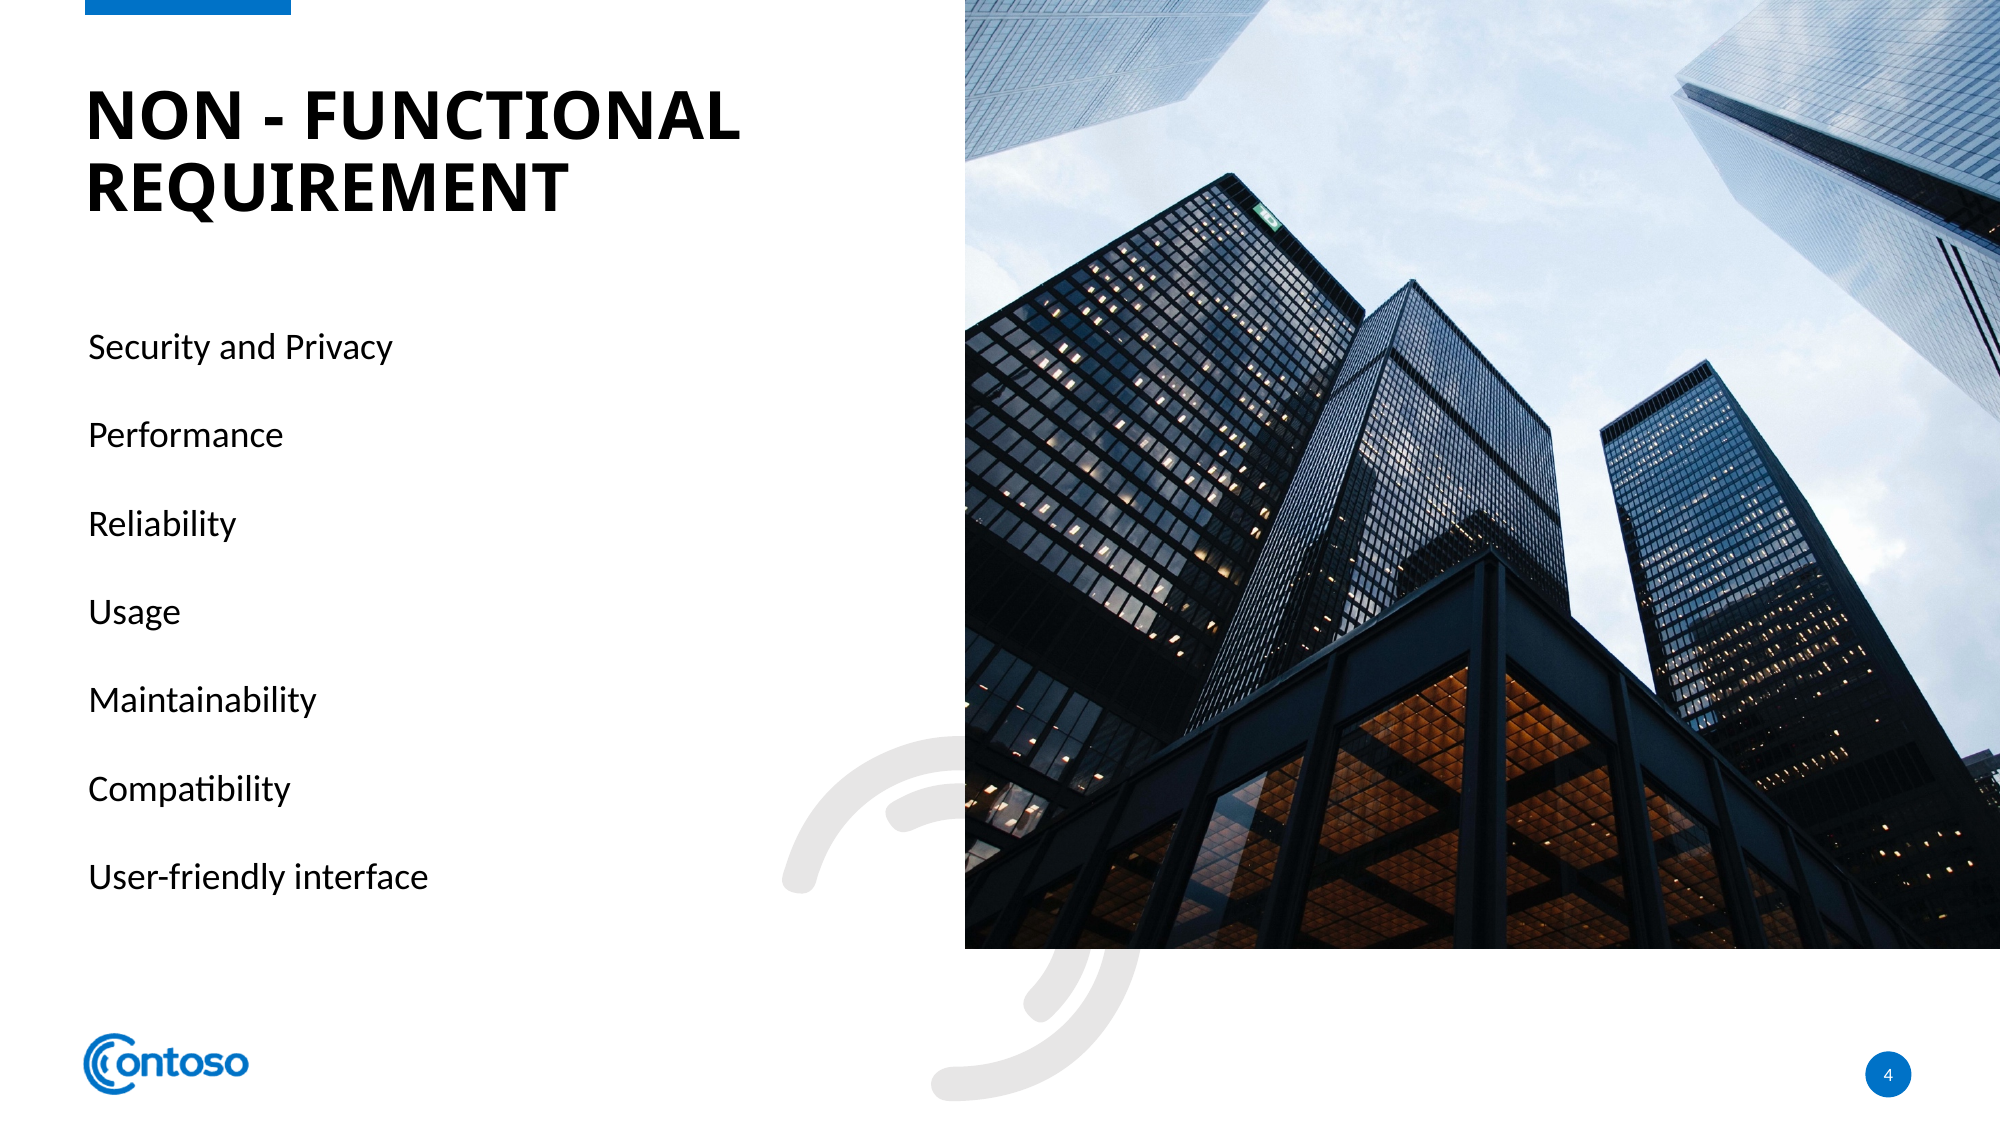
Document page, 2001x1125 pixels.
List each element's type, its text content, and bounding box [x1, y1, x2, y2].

title Non - Functional Requirement [84, 81, 895, 300]
text_box 4 [1864, 1059, 1913, 1090]
list Security and Privacy Performance Reliability Usage Maintainability Compatibility User-friendly interface [88, 299, 744, 1014]
picture [965, 0, 2000, 949]
